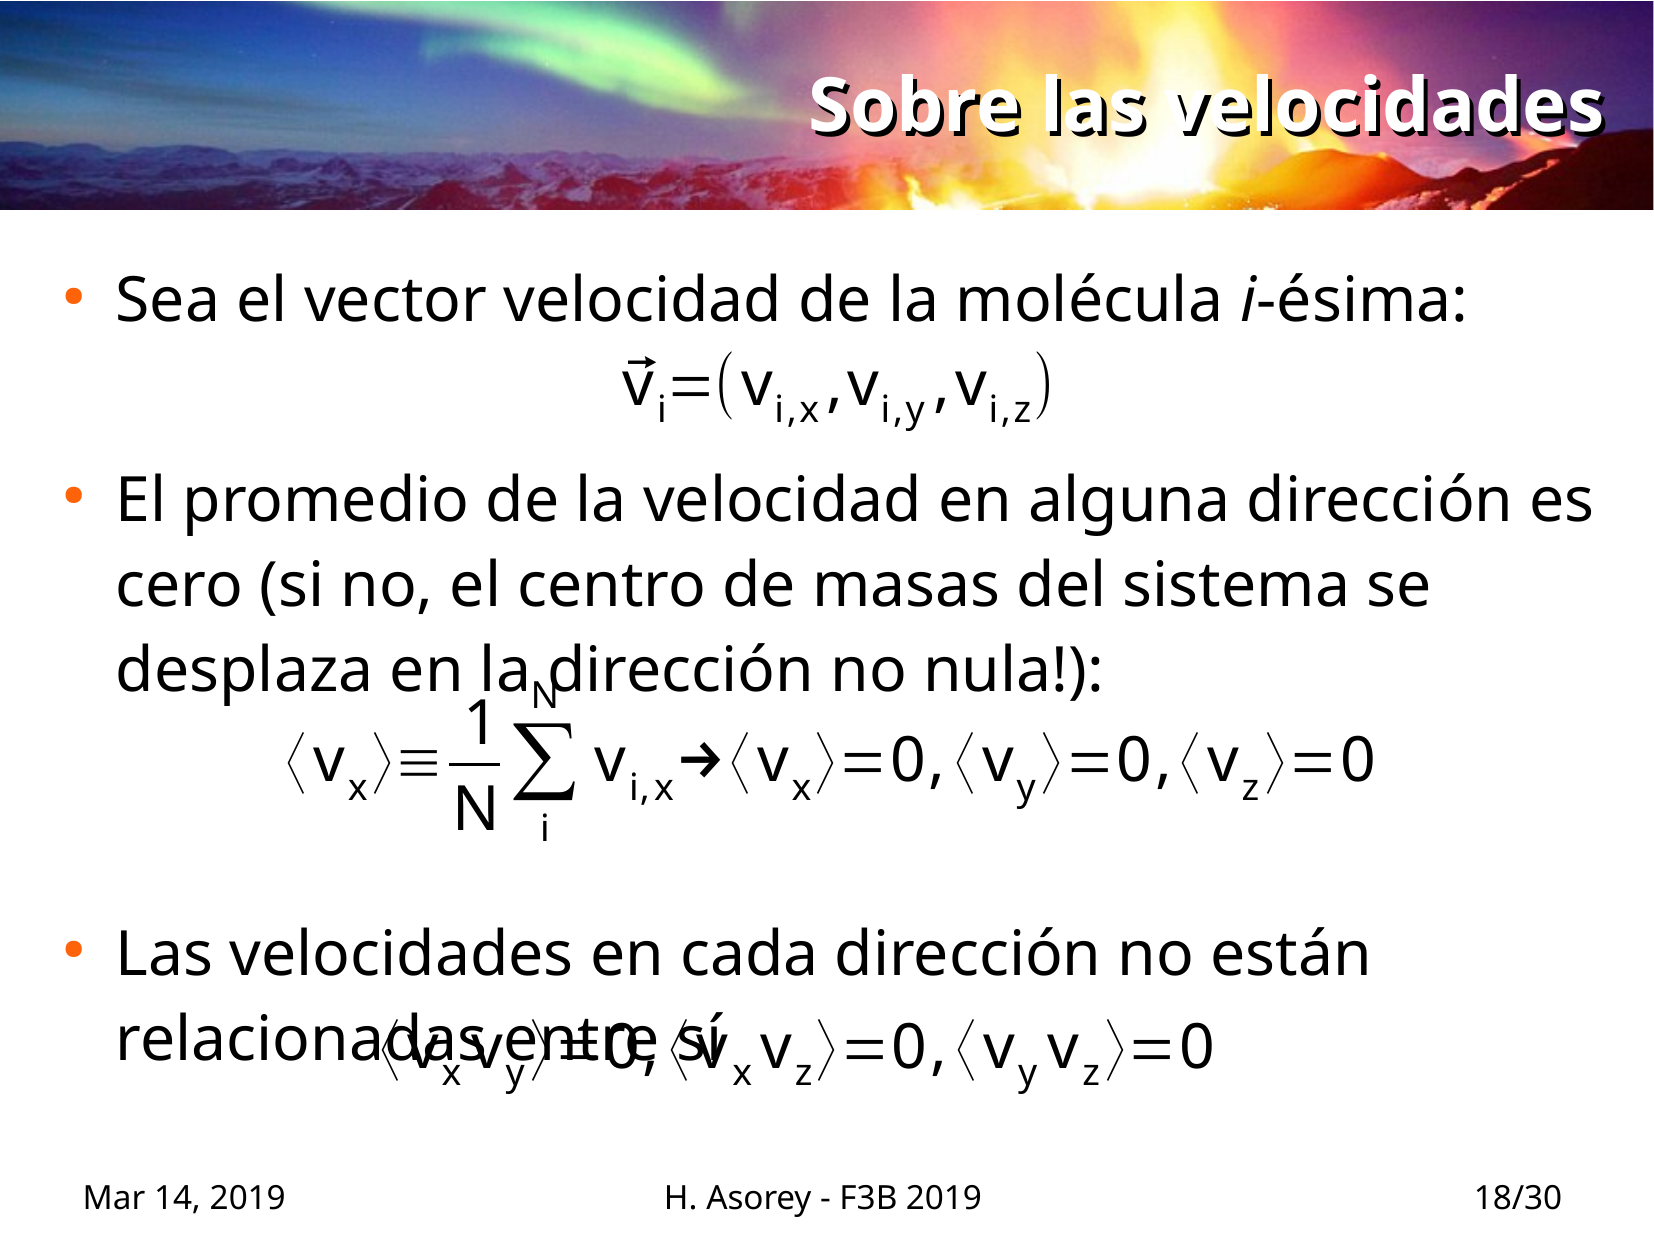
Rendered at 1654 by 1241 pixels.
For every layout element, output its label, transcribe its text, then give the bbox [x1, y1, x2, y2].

picture [0, 1, 1654, 210]
chart [279, 672, 1391, 850]
list Sea el vector velocidad de la molécula i-ésima: El promedio de la velocidad en alguna dirección es cero (si no, el centro de masas del sistema se desplaza en la dirección no nula!): Las velocidades en cada dirección no están relacionadas entre sí [45, 255, 1606, 1156]
chart [615, 344, 1062, 433]
chart [372, 1007, 1231, 1096]
title Sobre las velocidades [45, 15, 1606, 191]
